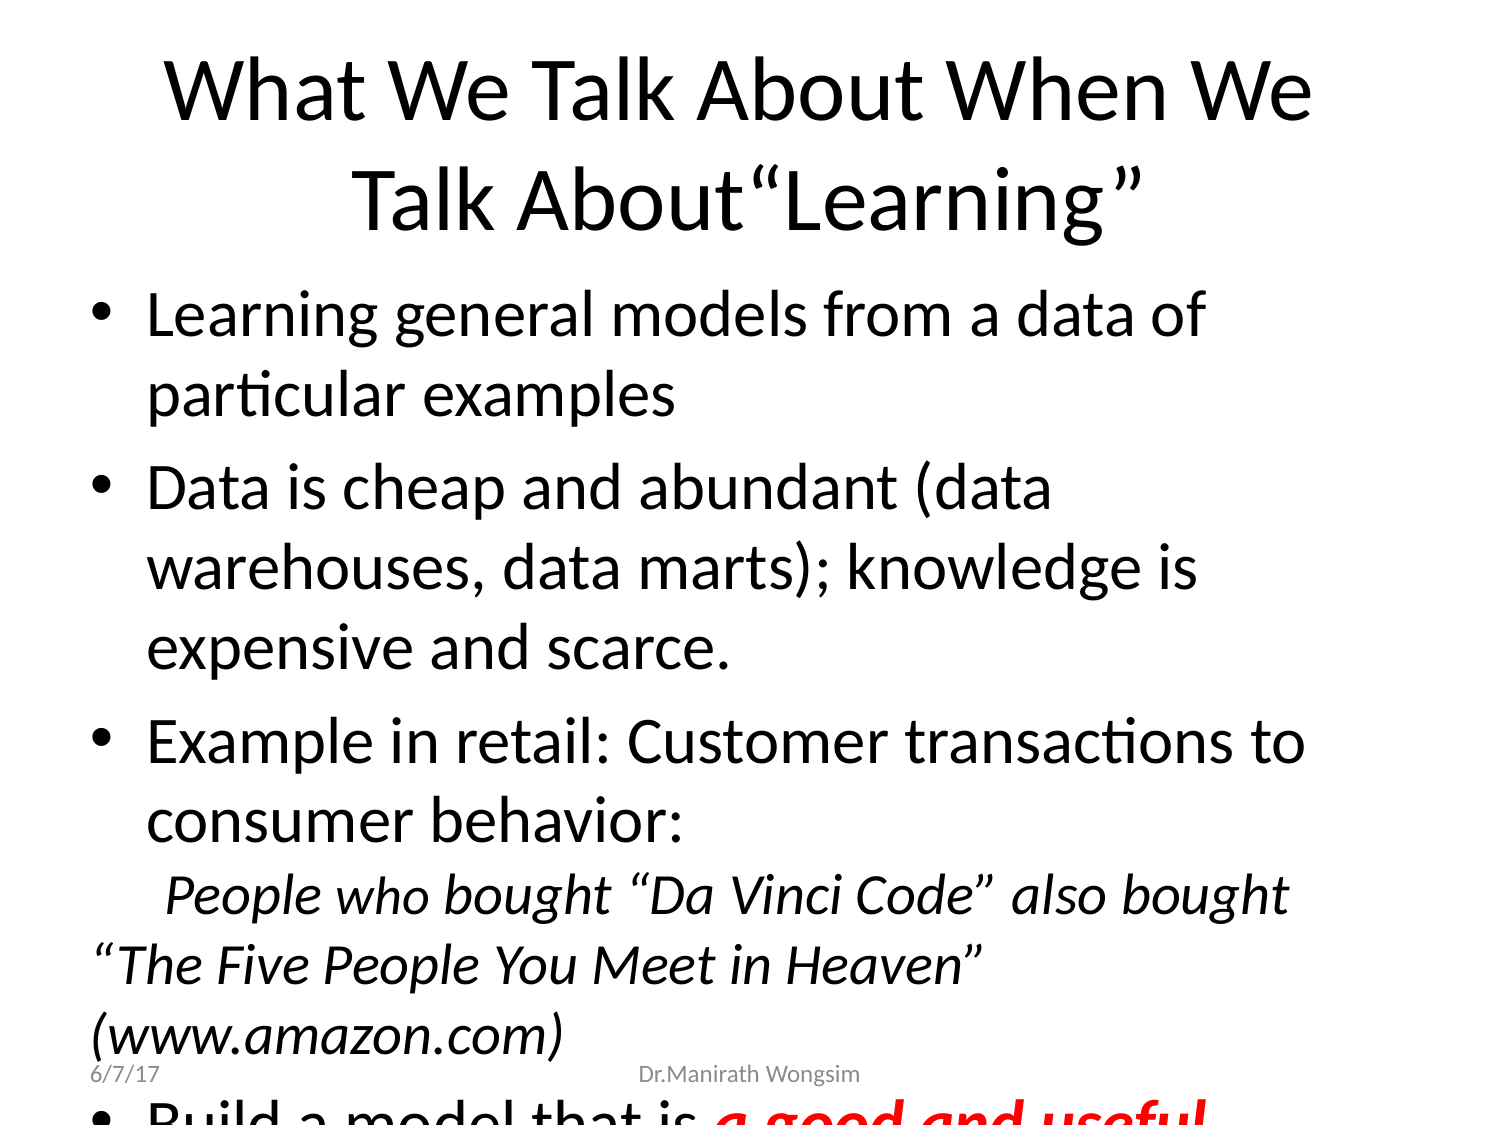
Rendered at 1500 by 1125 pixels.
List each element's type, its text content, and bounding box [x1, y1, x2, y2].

text_box Dr.Manirath Wongsim [512, 1042, 988, 1103]
text_box Learning general models from a data of particular examples Data is cheap and abundant (data warehouses, data marts); knowledge is expensive and scarce. Example in retail: Customer transactions to consumer behavior: People who bought “Da Vinci Code” also bought “The Five People You Meet in Heaven” (www.amazon.com) Build a model that is a good and useful approximation to the data. [75, 262, 1425, 1005]
text_box What We Talk About When We Talk About“Learning” [75, 45, 1425, 233]
text_box 6/7/17 [74, 1042, 425, 1103]
